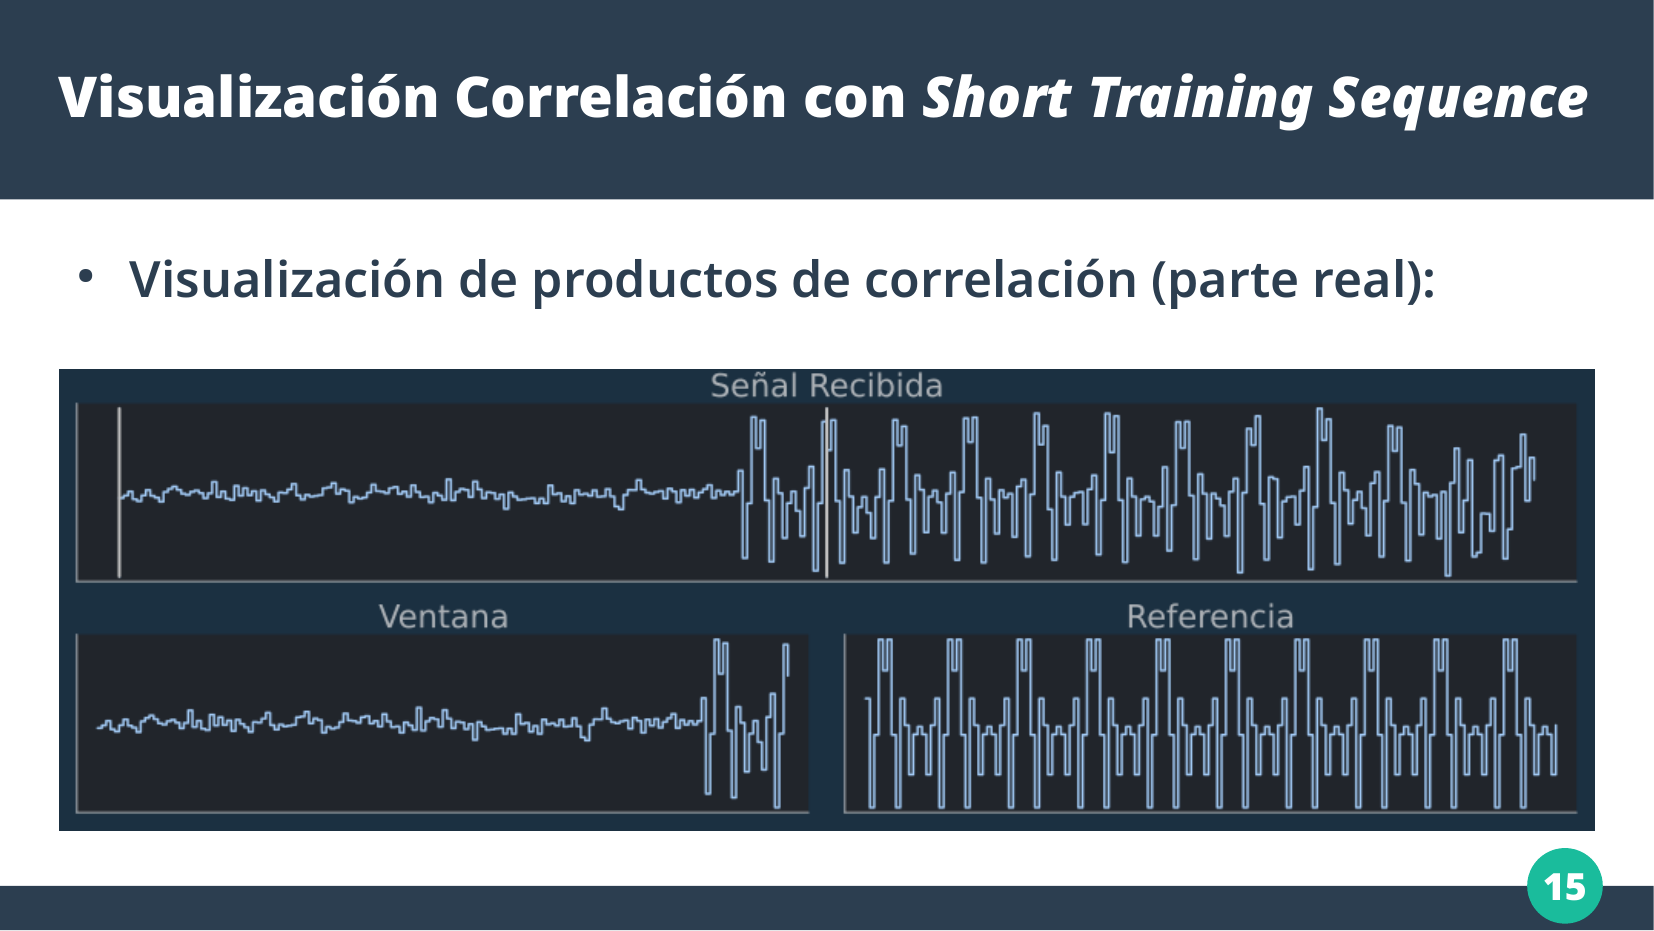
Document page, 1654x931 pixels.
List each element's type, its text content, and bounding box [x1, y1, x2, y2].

title Visualización Correlación con Short Training Sequence [59, 37, 1595, 155]
list Visualización de productos de correlación (parte real): [59, 243, 1595, 338]
picture [59, 369, 1595, 831]
